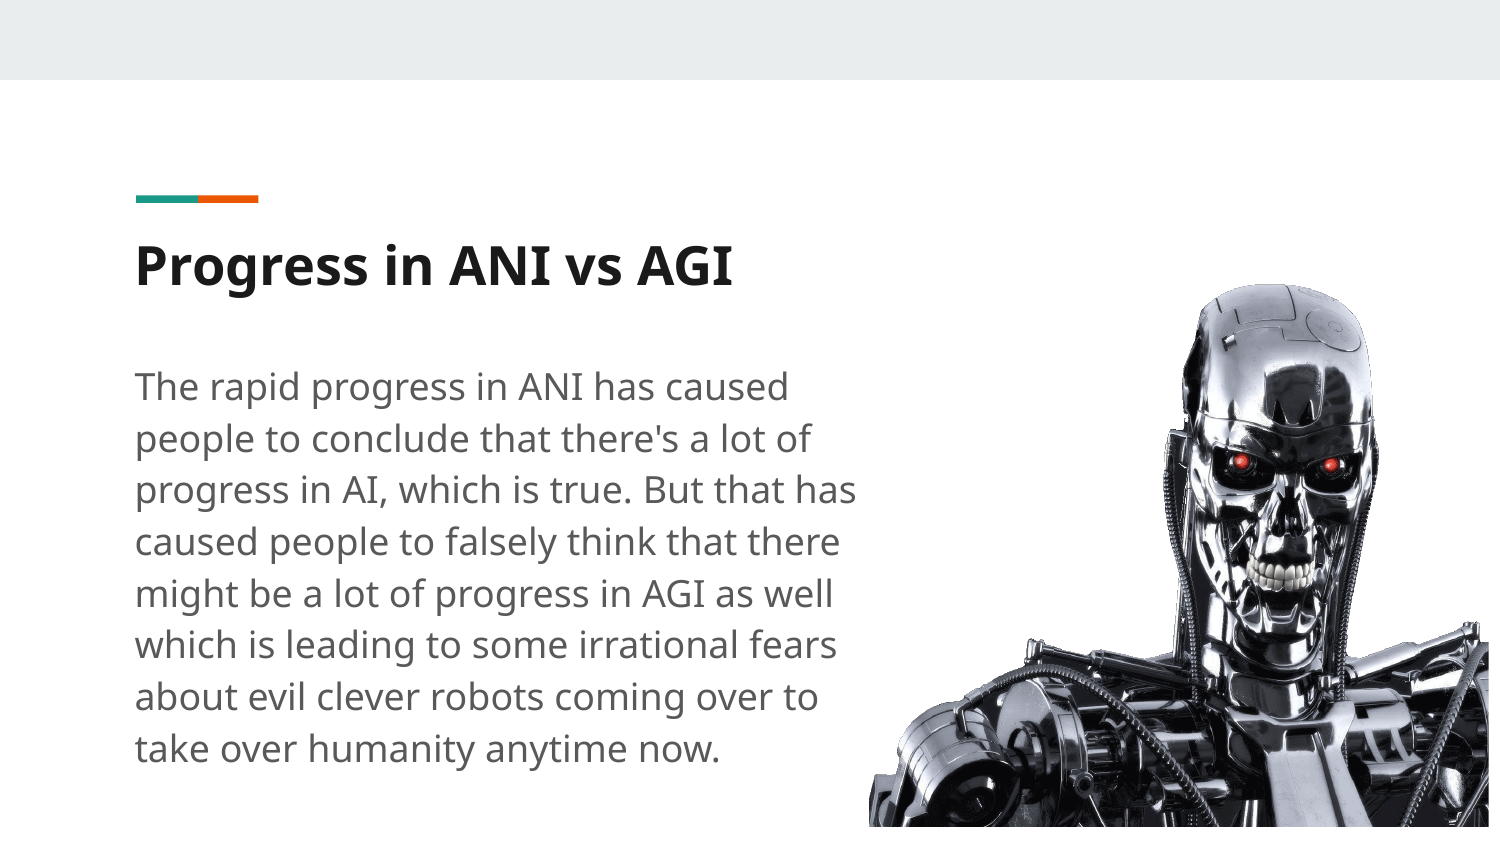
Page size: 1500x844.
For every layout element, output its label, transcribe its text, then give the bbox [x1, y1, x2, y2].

picture [868, 283, 1489, 827]
list The rapid progress in ANI has caused people to conclude that there's a lot of progress in AI, which is true. But that has caused people to falsely think that there might be a lot of progress in AGI as well which is leading to some irrational fears about evil clever robots coming over to take over humanity anytime now. [119, 341, 868, 712]
title Progress in ANI vs AGI [119, 216, 1381, 305]
